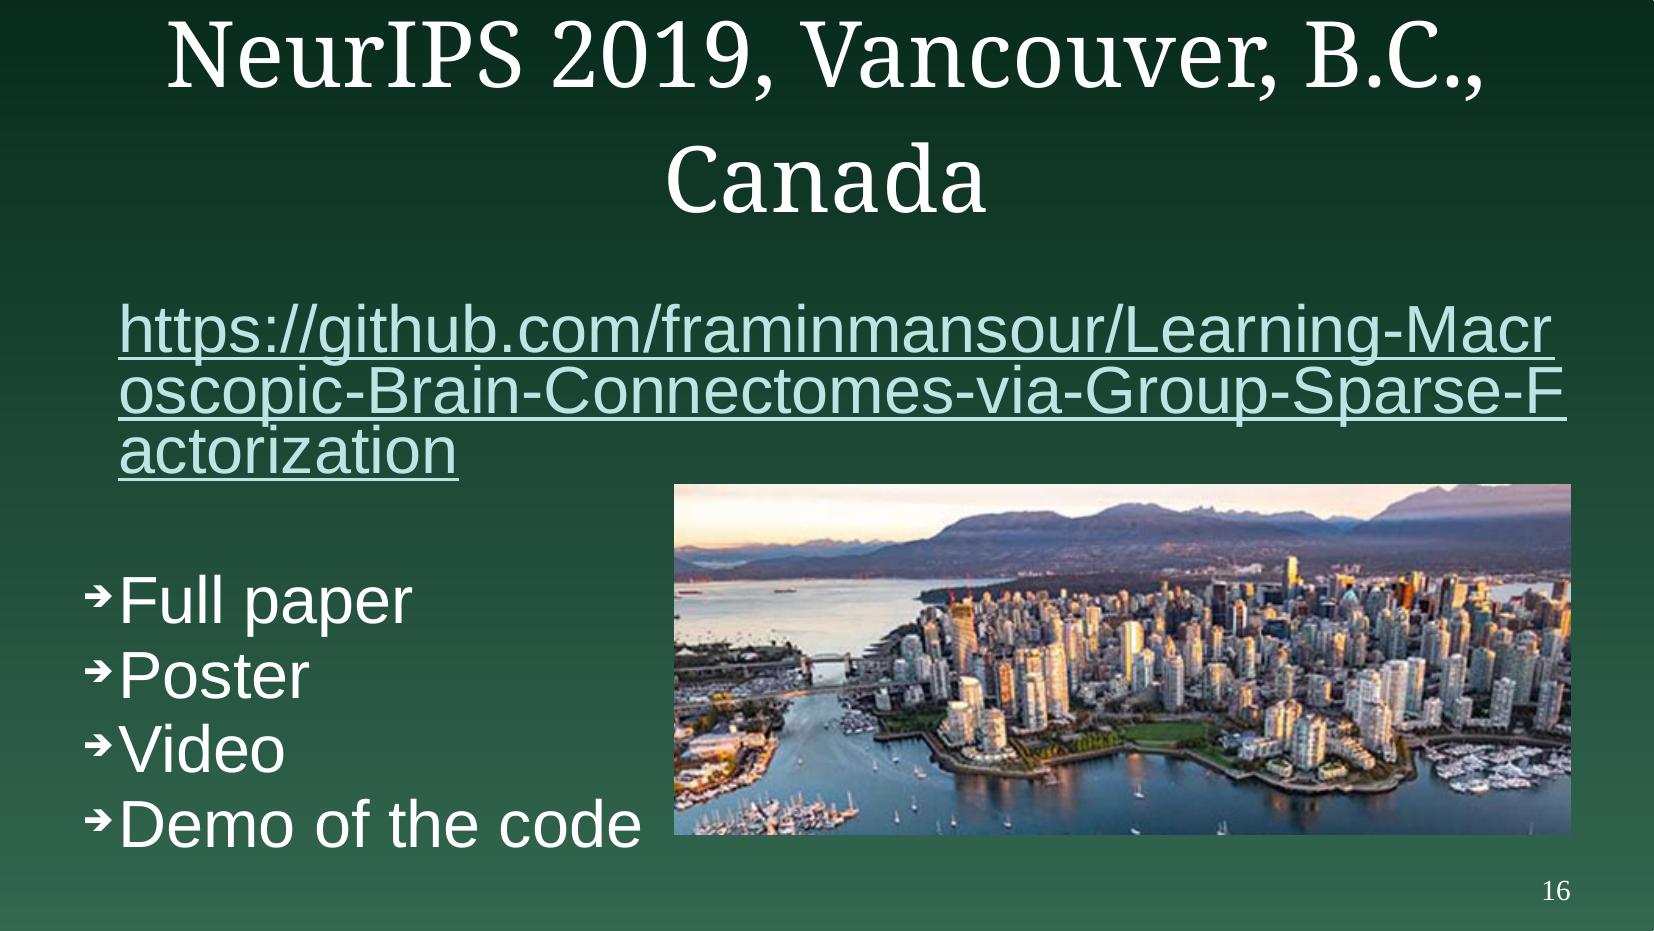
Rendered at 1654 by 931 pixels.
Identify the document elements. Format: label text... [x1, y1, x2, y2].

picture [674, 484, 1571, 835]
title NeurIPS 2019, Vancouver, B.C., Canada [82, 37, 1571, 193]
subtitle https://github.com/framinmansour/Learning-Macroscopic-Brain-Connectomes-via-Group-Sparse-Factorization Full paper Poster Video Demo of the code [82, 217, 1571, 839]
